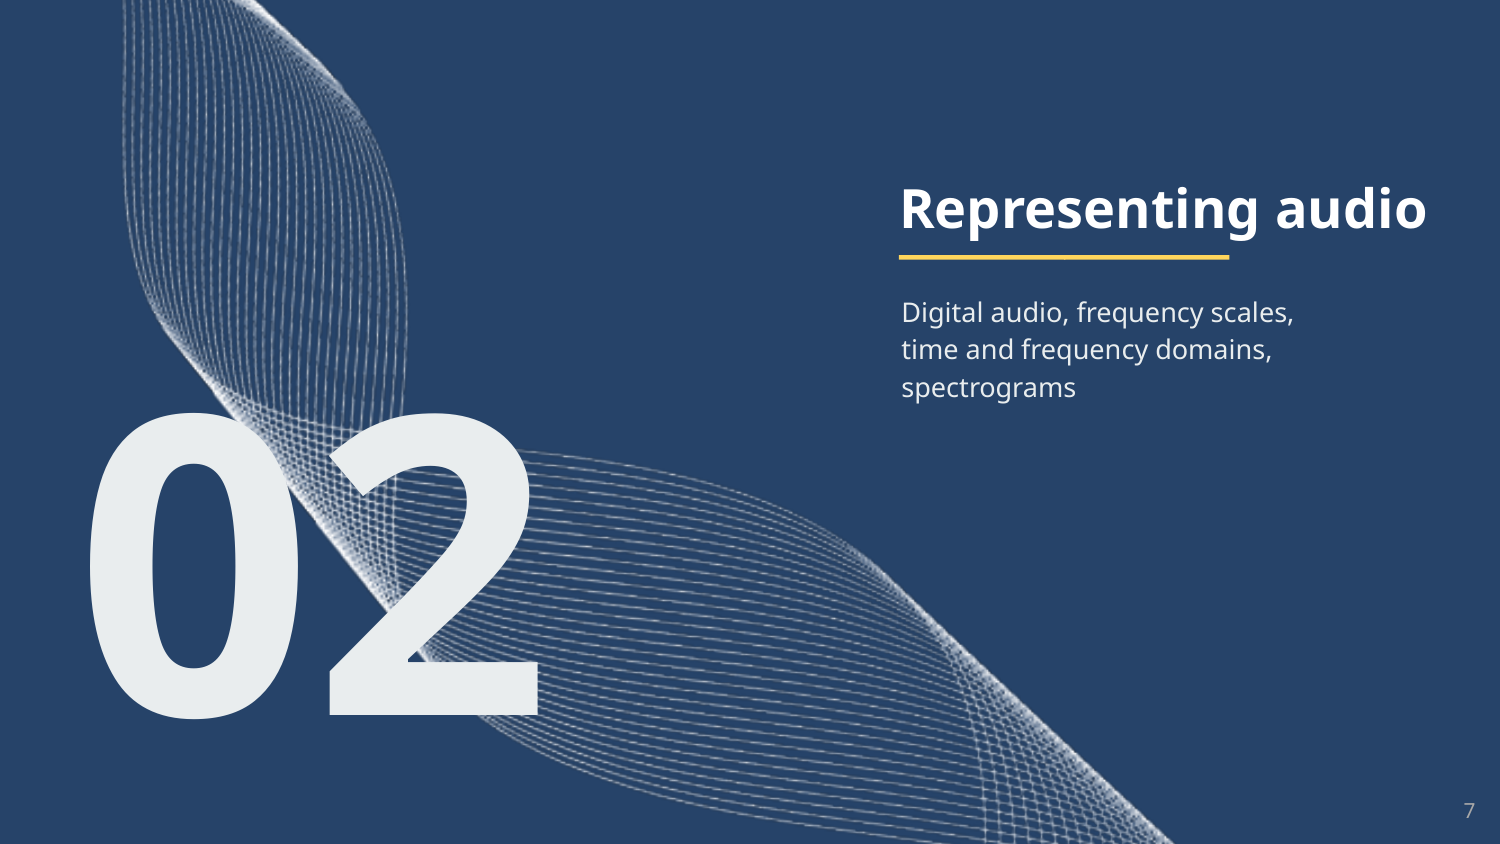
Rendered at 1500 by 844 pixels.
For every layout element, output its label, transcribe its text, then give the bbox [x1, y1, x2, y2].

picture [0, 0, 1222, 844]
list Digital audio, frequency scales, time and frequency domains, spectrograms [886, 275, 1369, 612]
title 02 [60, 283, 617, 764]
slide_number <number> [1400, 779, 1491, 844]
title Representing audio [884, 159, 1453, 248]
